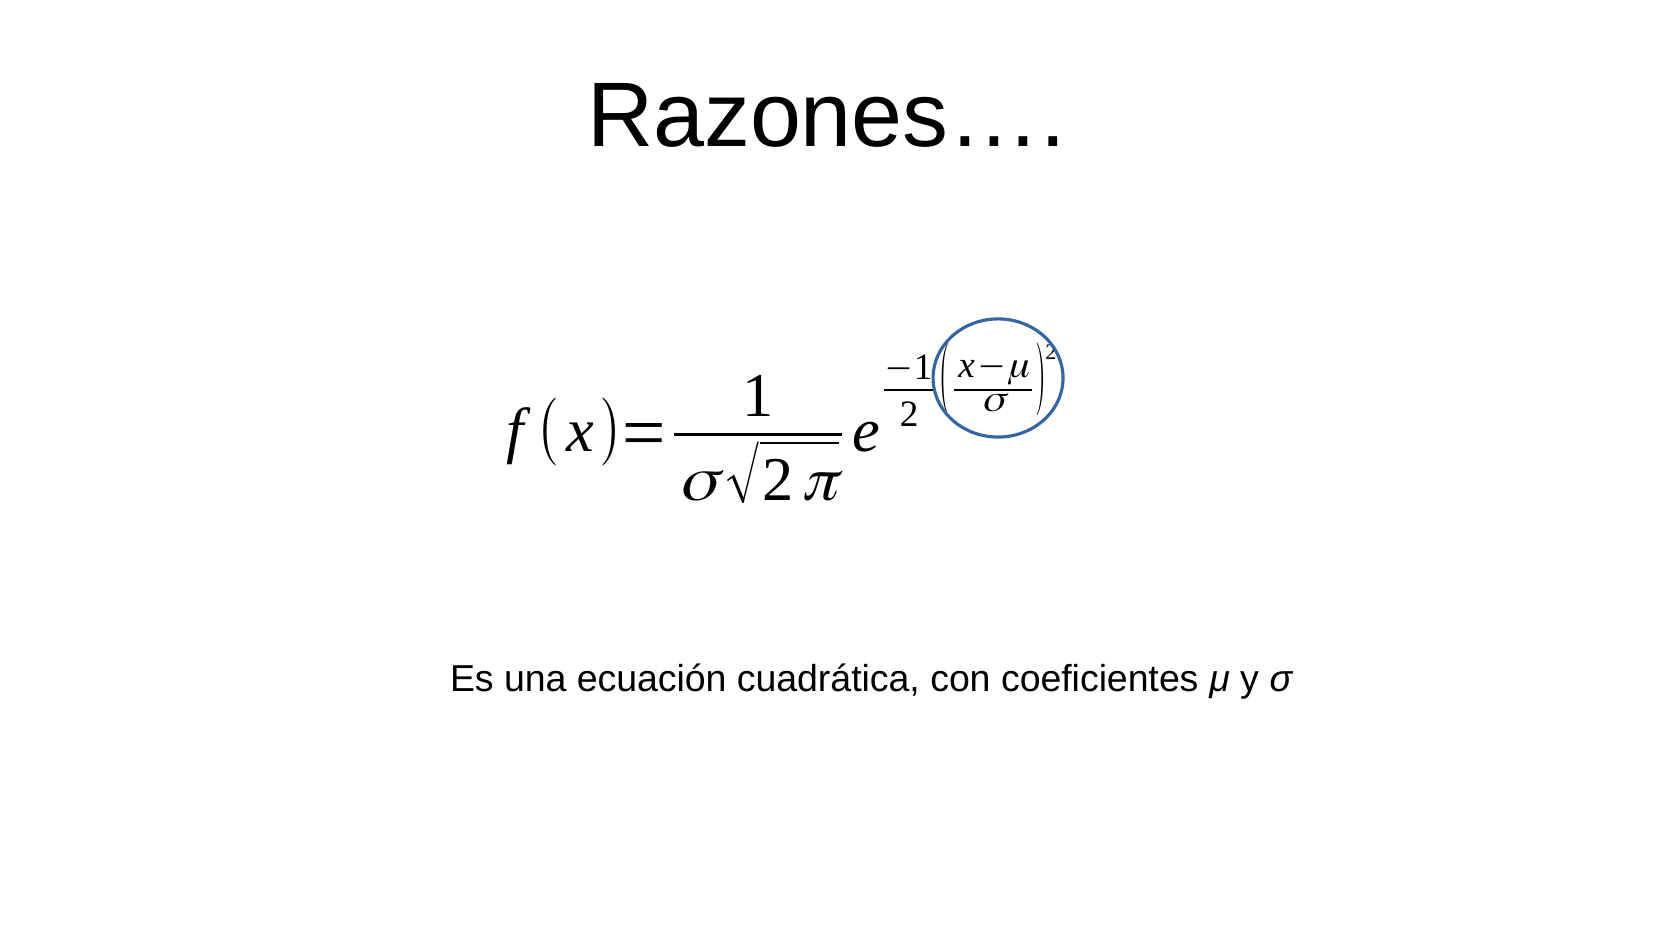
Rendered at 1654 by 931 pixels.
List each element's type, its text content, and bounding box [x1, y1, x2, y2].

chart [498, 339, 1063, 514]
chart [935, 339, 1061, 435]
text_box Es una ecuación cuadrática, con coeficientes μ y σ [265, 649, 1477, 749]
title Razones…. [82, 37, 1571, 193]
chart [1050, 339, 1063, 361]
